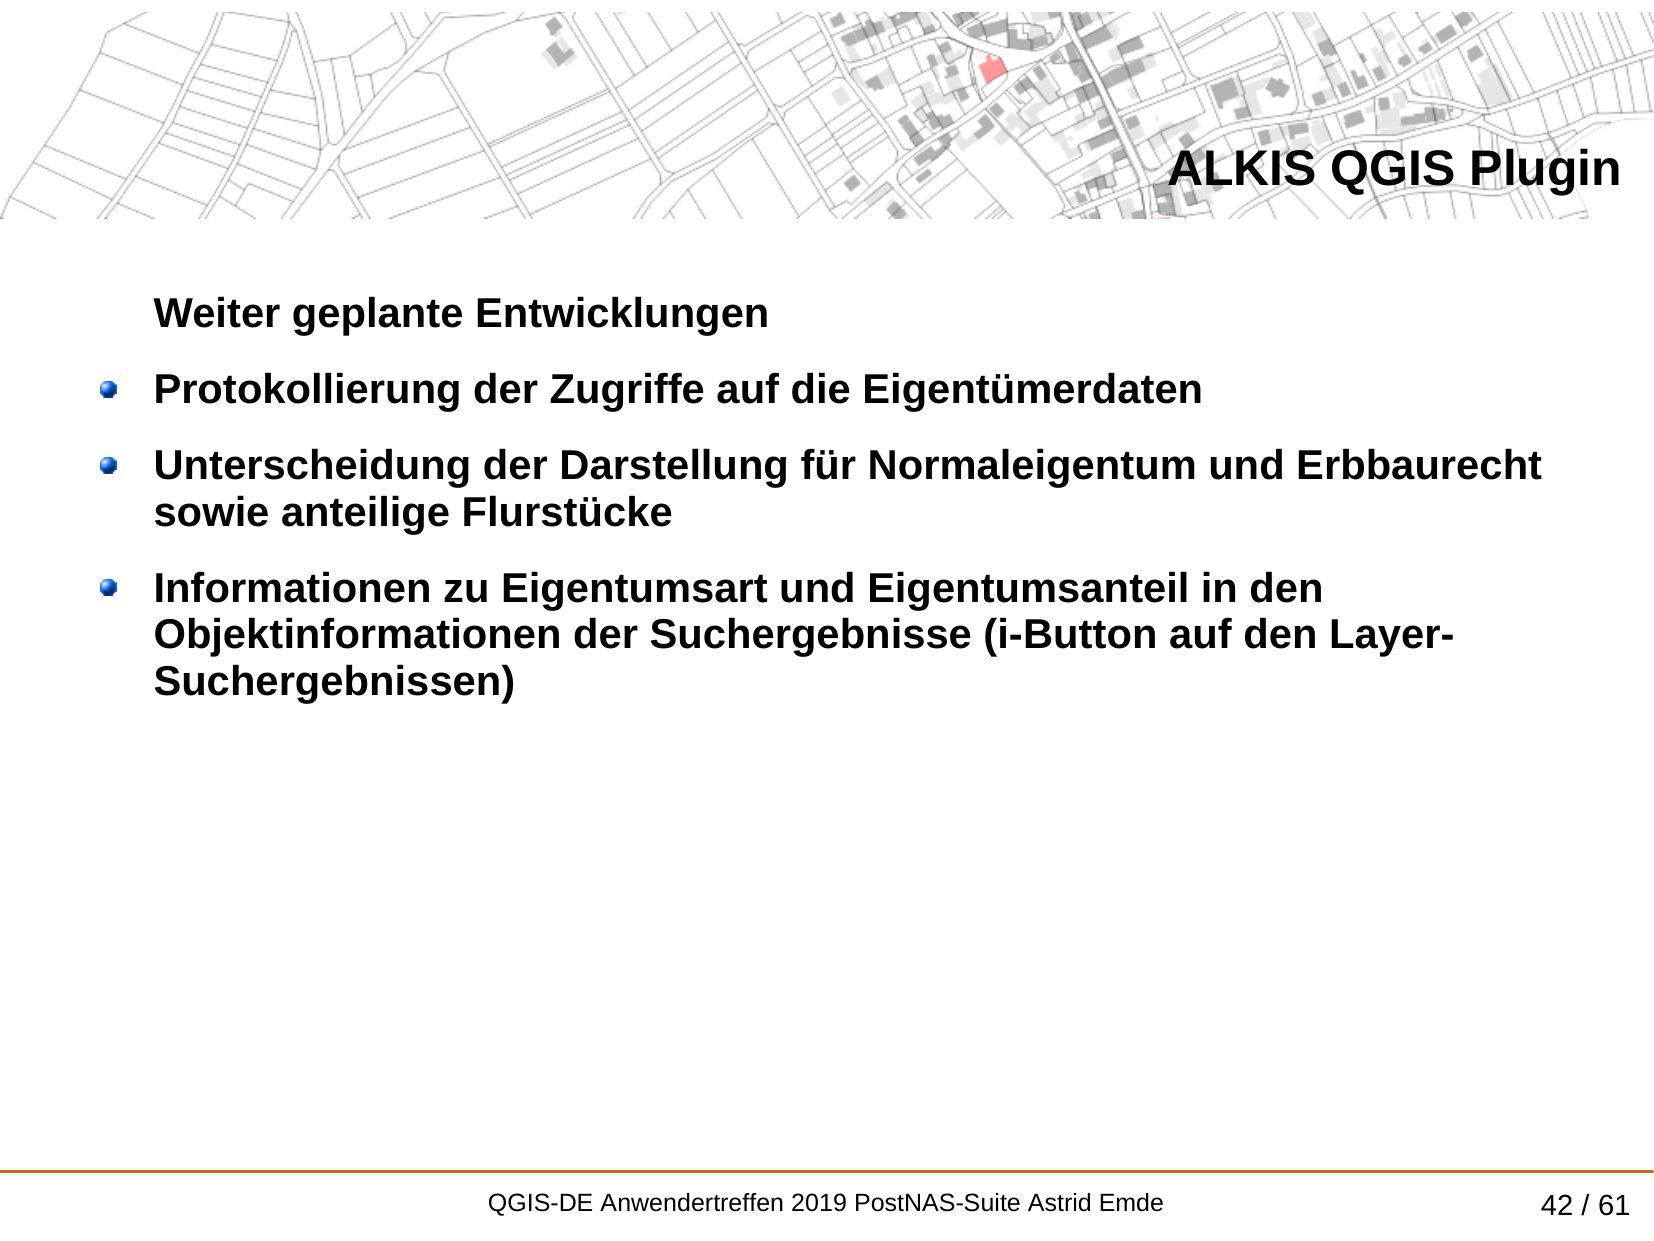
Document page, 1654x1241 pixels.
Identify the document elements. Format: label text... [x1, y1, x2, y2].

title ALKIS QGIS Plugin [249, 123, 1637, 213]
list Weiter geplante Entwicklungen Protokollierung der Zugriffe auf die Eigentümerdaten Unterscheidung der Darstellung für Normaleigentum und Erbbaurecht sowie anteilige Flurstücke Informationen zu Eigentumsart und Eigentumsanteil in den Objektinformationen der Suchergebnisse (i-Button auf den Layer-Suchergebnissen) [82, 290, 1571, 1109]
